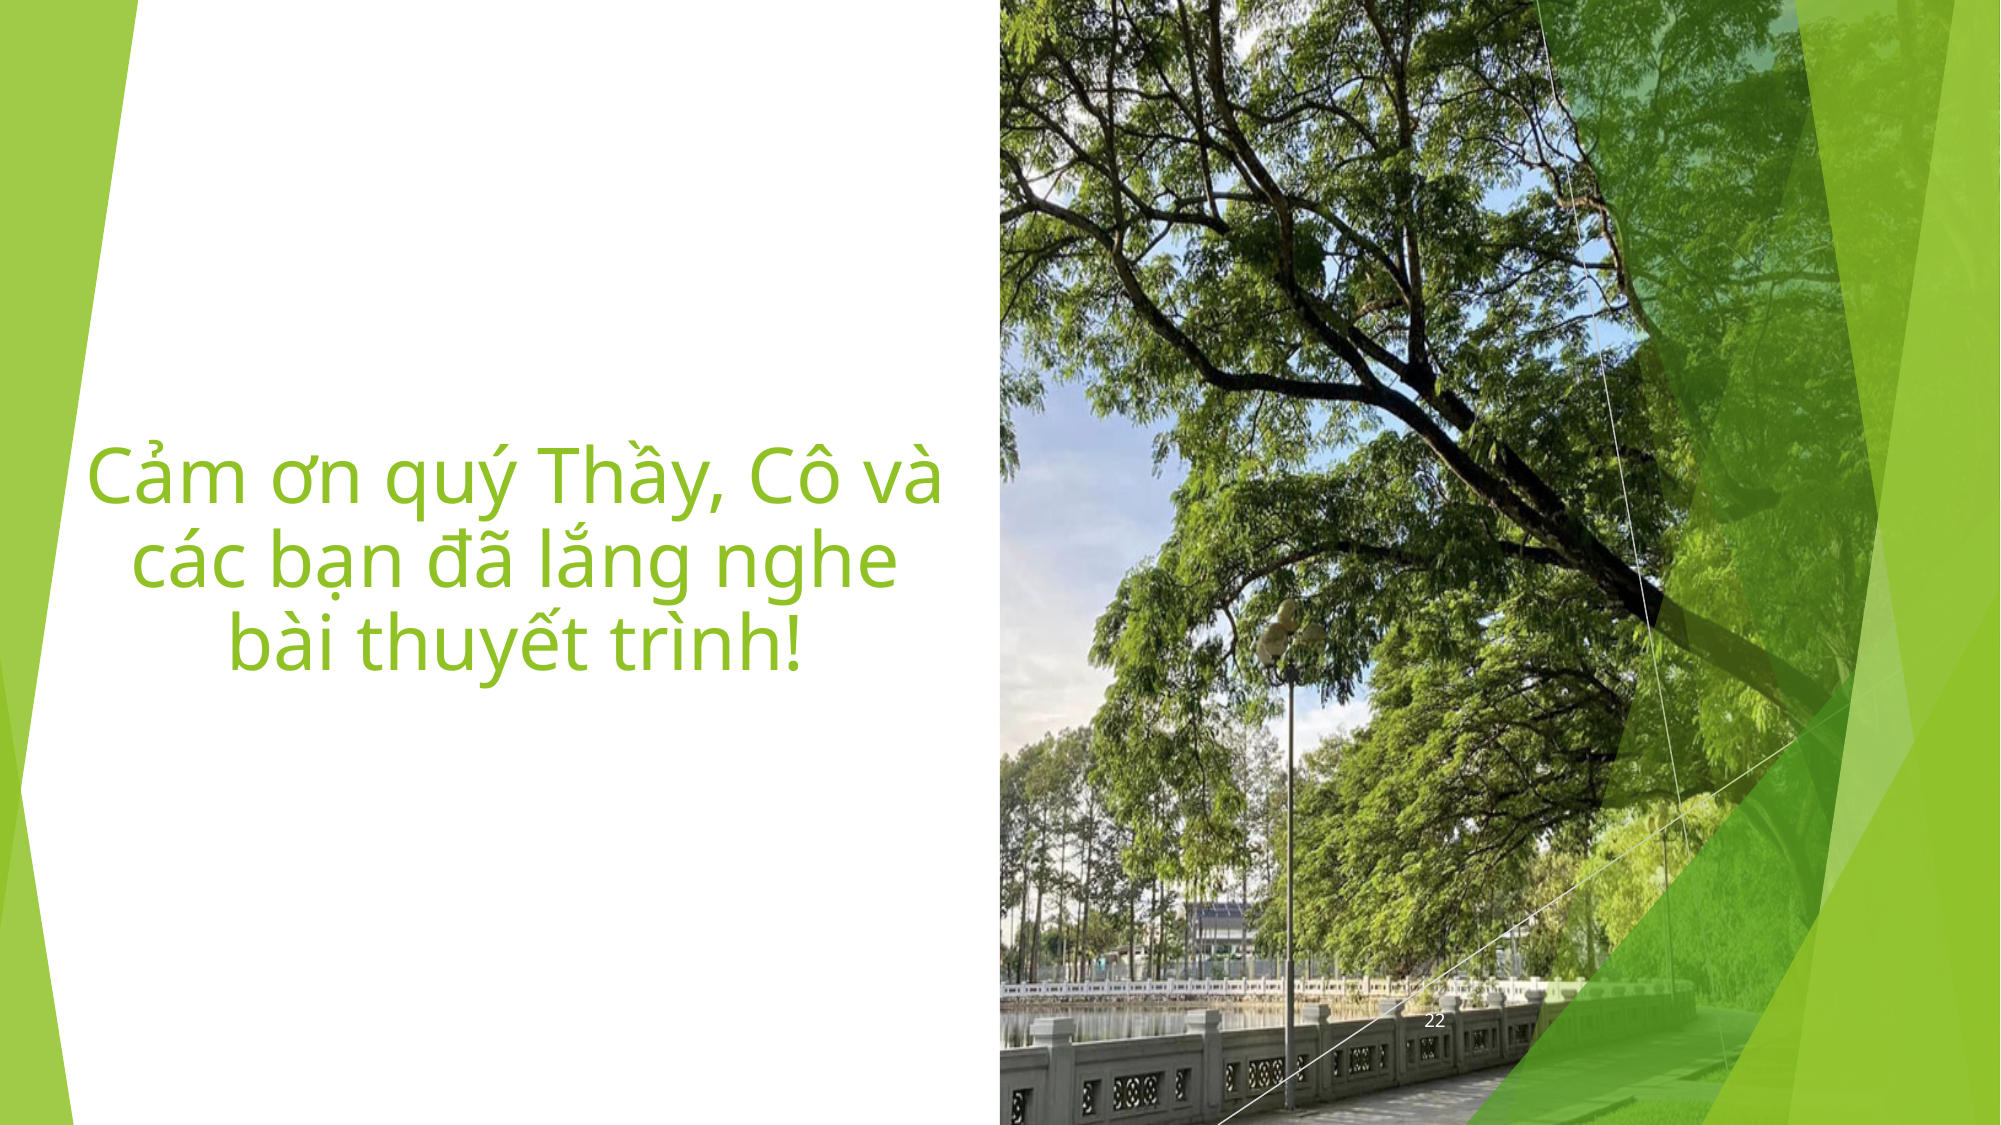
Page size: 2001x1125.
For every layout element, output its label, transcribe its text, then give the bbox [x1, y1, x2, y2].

picture [1547, 46, 1674, 635]
title Cảm ơn quý Thầy, Cô và các bạn đã lắng nghe bài thuyết trình! [63, 305, 969, 695]
text_box [1409, 991, 1522, 1051]
picture [999, 0, 1650, 1125]
text_box [1465, 0, 2000, 1125]
text_box [0, 0, 139, 930]
picture [1221, 888, 1576, 1125]
